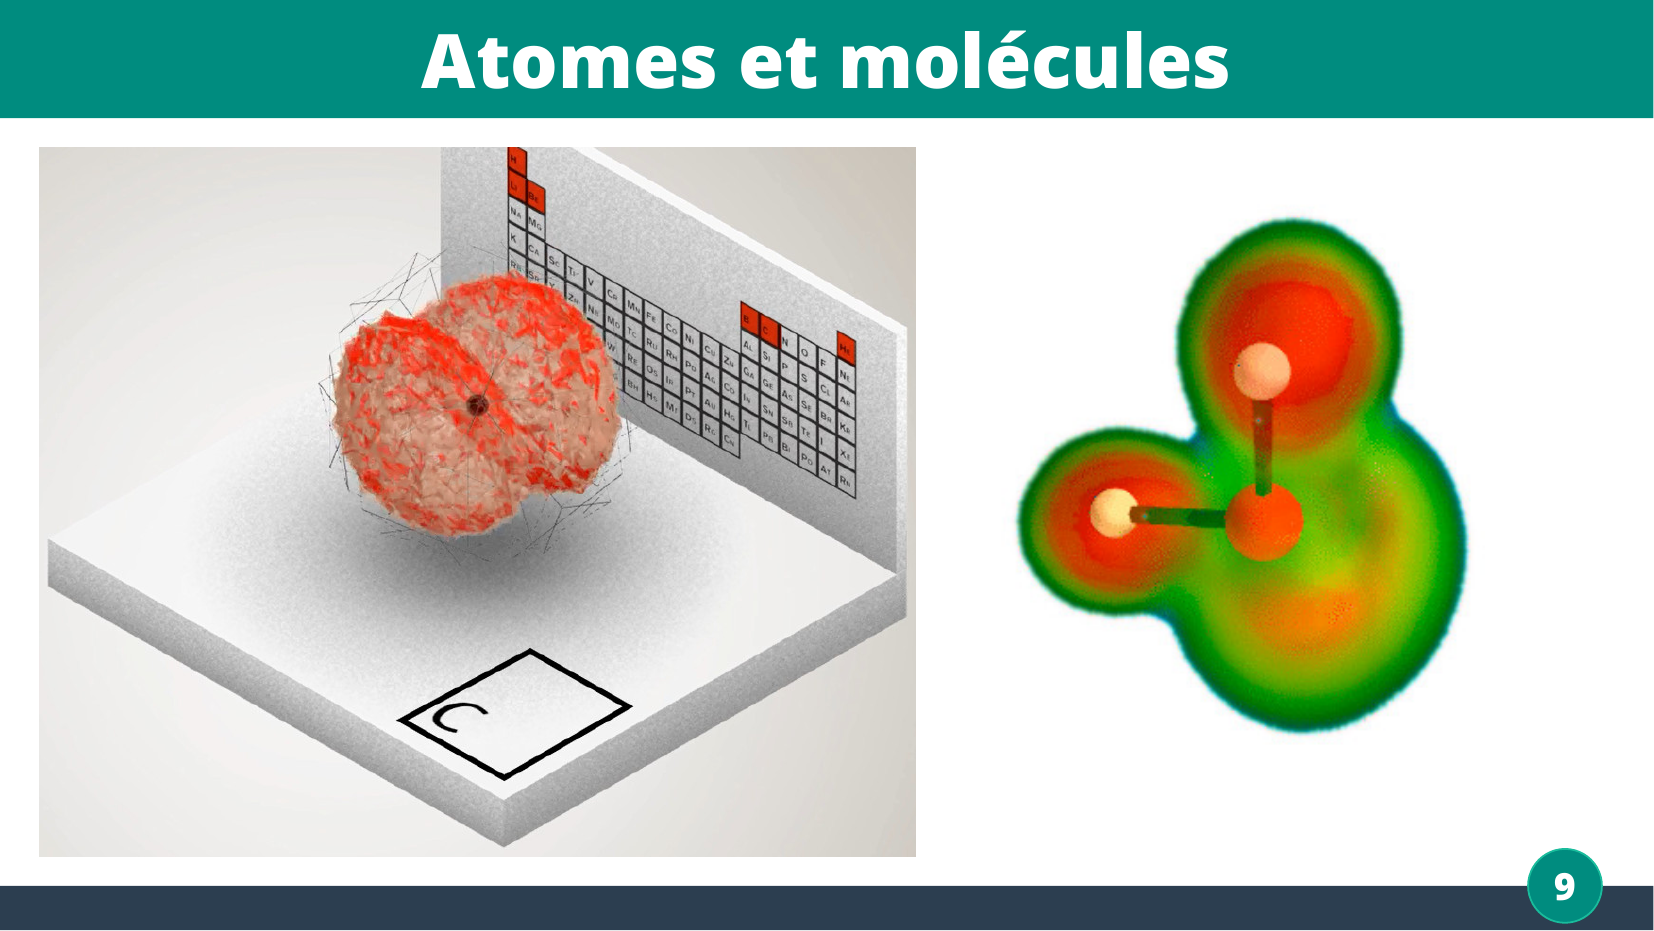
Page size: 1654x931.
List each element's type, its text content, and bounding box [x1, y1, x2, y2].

title Atomes et molécules [59, 0, 1595, 118]
picture [974, 177, 1595, 798]
picture [39, 147, 916, 857]
